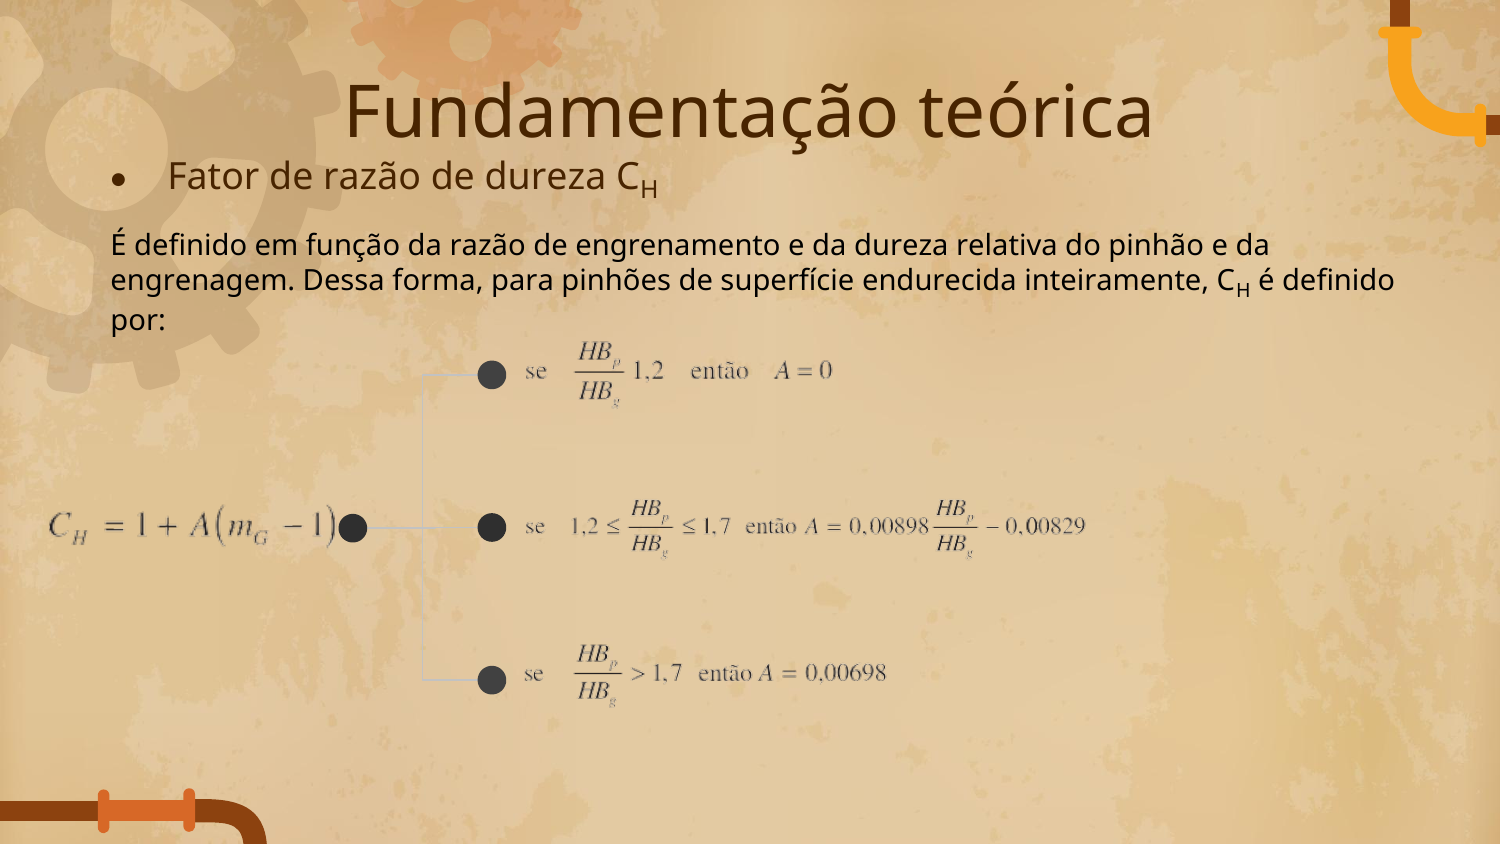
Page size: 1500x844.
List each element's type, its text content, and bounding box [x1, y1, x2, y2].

picture [28, 494, 382, 561]
picture [506, 332, 843, 410]
picture [507, 629, 911, 718]
text_box [338, 513, 368, 543]
text_box [477, 665, 507, 695]
subtitle Fator de razão de dureza CH [58, 101, 715, 254]
title Fundamentação teórica [116, 49, 1384, 127]
text_box É definido em função da razão de engrenamento e da dureza relativa do pinhão e da engrenagem. Dessa forma, para pinhões de superfície endurecida inteiramente, CH é definido por: [95, 210, 1454, 312]
text_box [477, 360, 506, 390]
text_box [477, 513, 507, 542]
picture [507, 484, 1095, 572]
